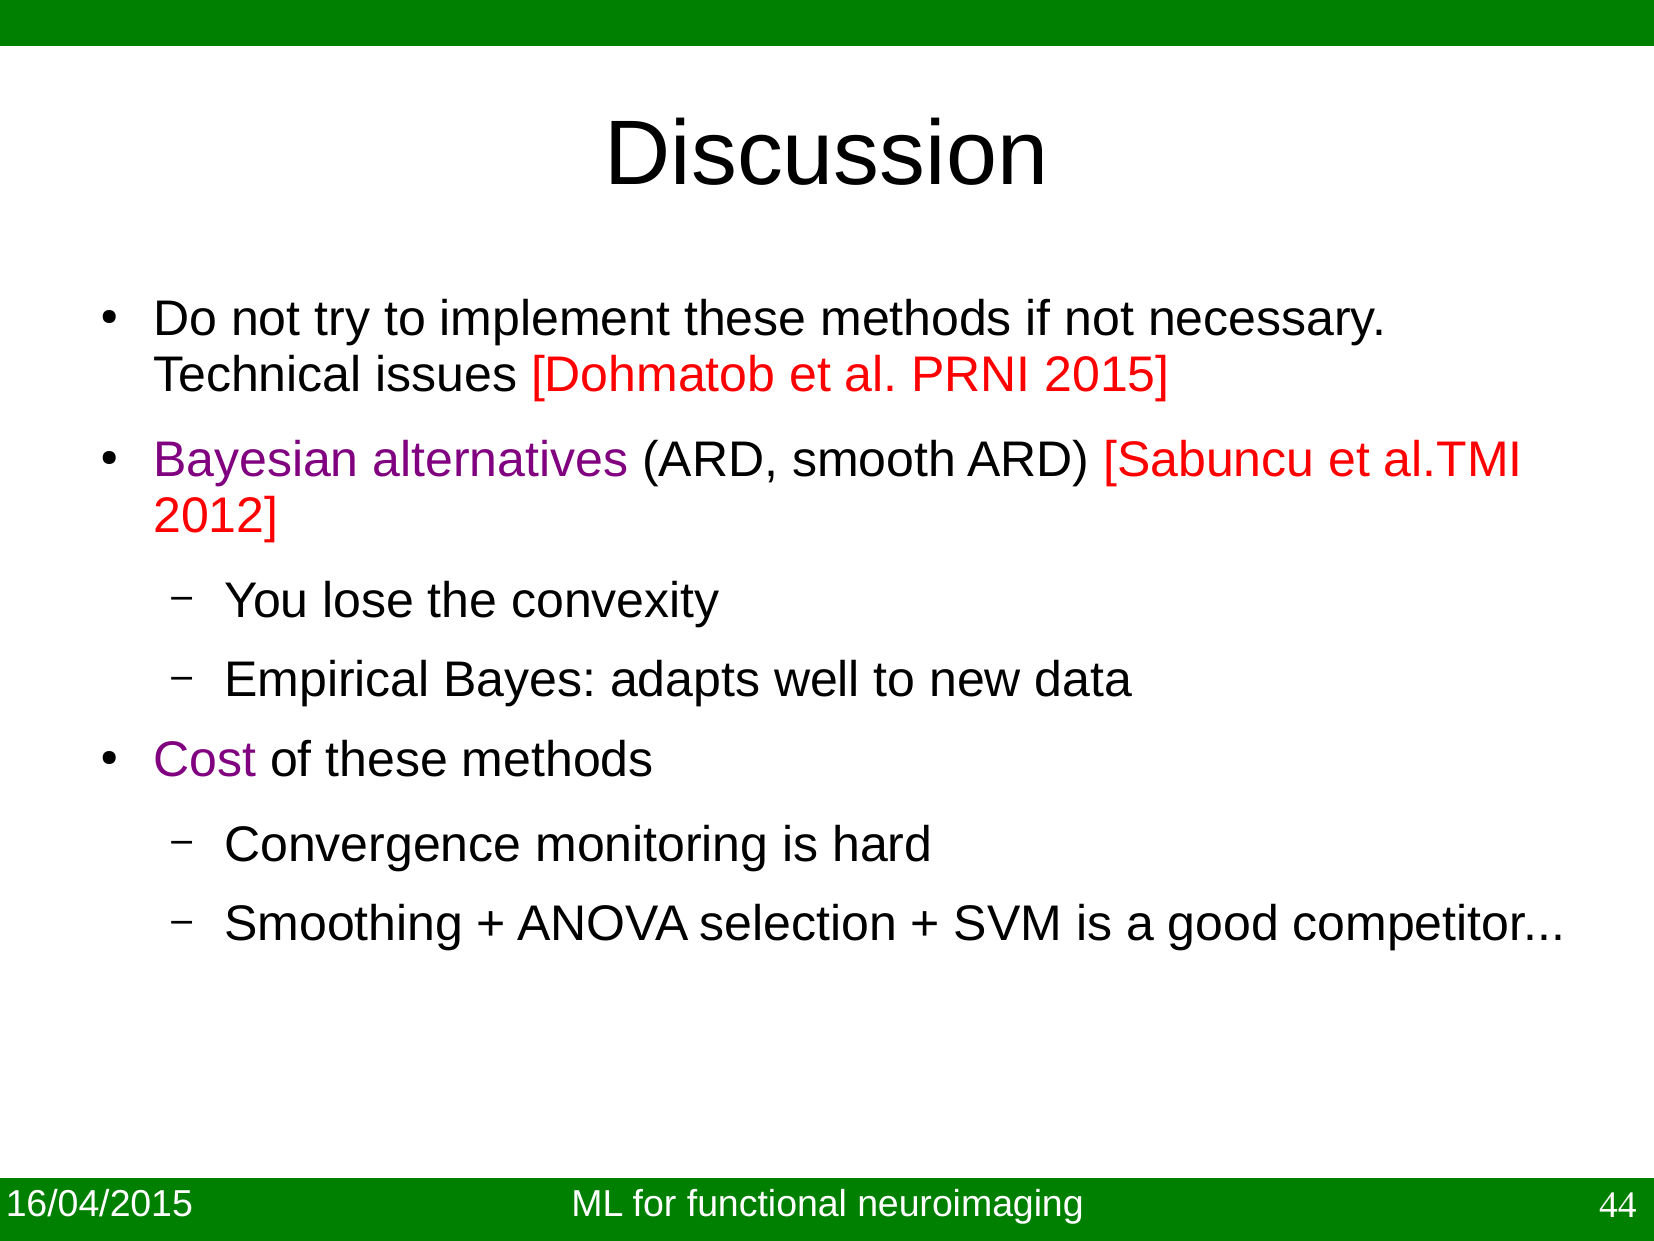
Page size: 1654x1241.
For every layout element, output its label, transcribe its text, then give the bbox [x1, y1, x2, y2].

list Do not try to implement these methods if not necessary. Technical issues [Dohmatob et al. PRNI 2015] Bayesian alternatives (ARD, smooth ARD) [Sabuncu et al.TMI 2012] You lose the convexity Empirical Bayes: adapts well to new data Cost of these methods Convergence monitoring is hard Smoothing + ANOVA selection + SVM is a good competitor... [82, 290, 1571, 1066]
title Discussion [82, 49, 1571, 257]
